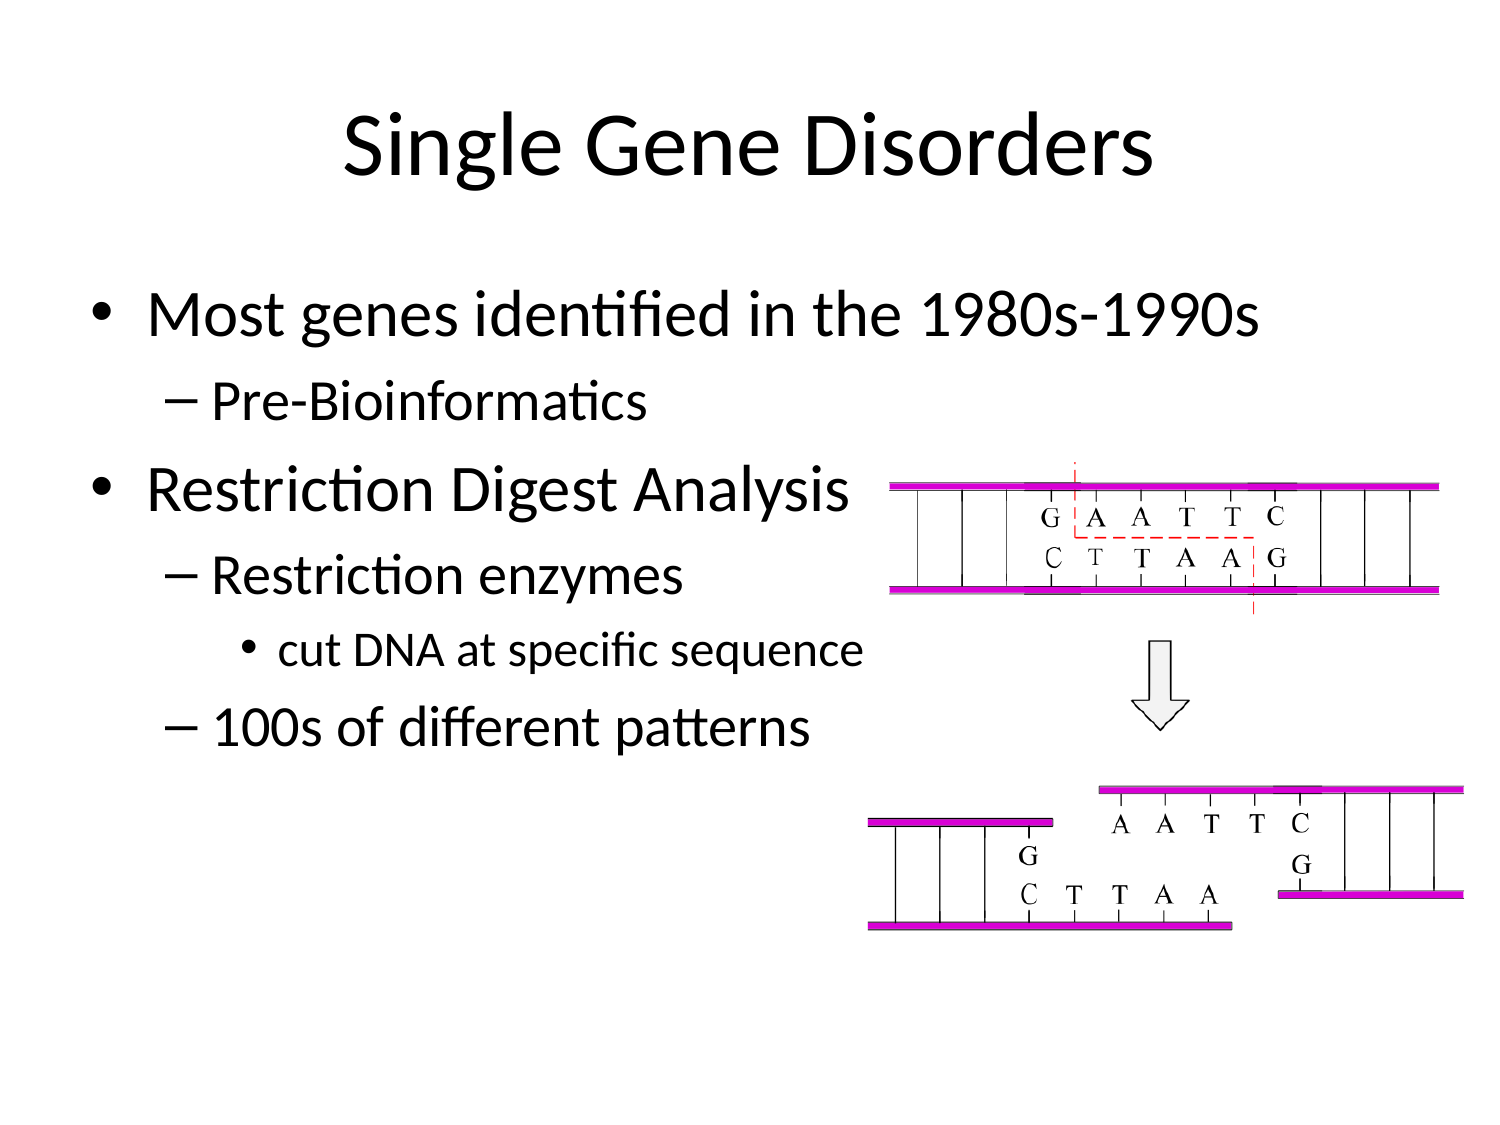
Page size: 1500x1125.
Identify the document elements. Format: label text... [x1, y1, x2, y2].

title Single Gene Disorders [75, 45, 1425, 233]
list Most genes identified in the 1980s-1990s Pre-Bioinformatics Restriction Digest Analysis Restriction enzymes cut DNA at specific sequence 100s of different patterns [75, 262, 1425, 1005]
picture [839, 438, 1500, 984]
